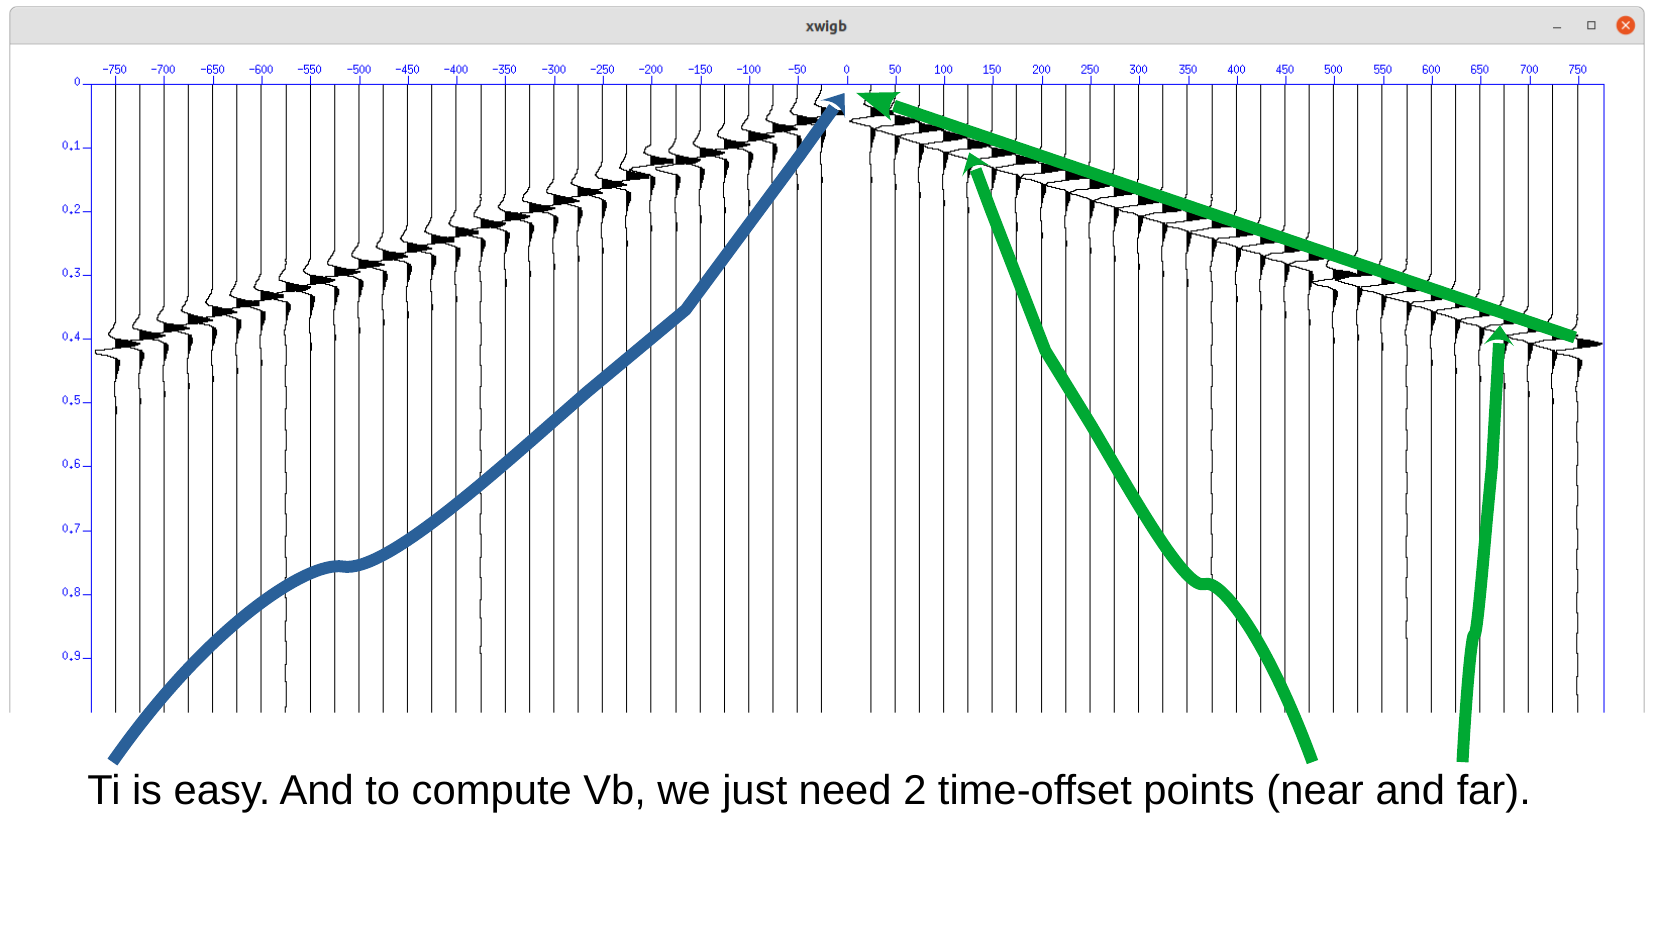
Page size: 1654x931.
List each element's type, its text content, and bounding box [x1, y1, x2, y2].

picture [0, 0, 1654, 763]
text_box Ti is easy. And to compute Vb, we just need 2 time-offset points (near and far). [3, 712, 1654, 914]
